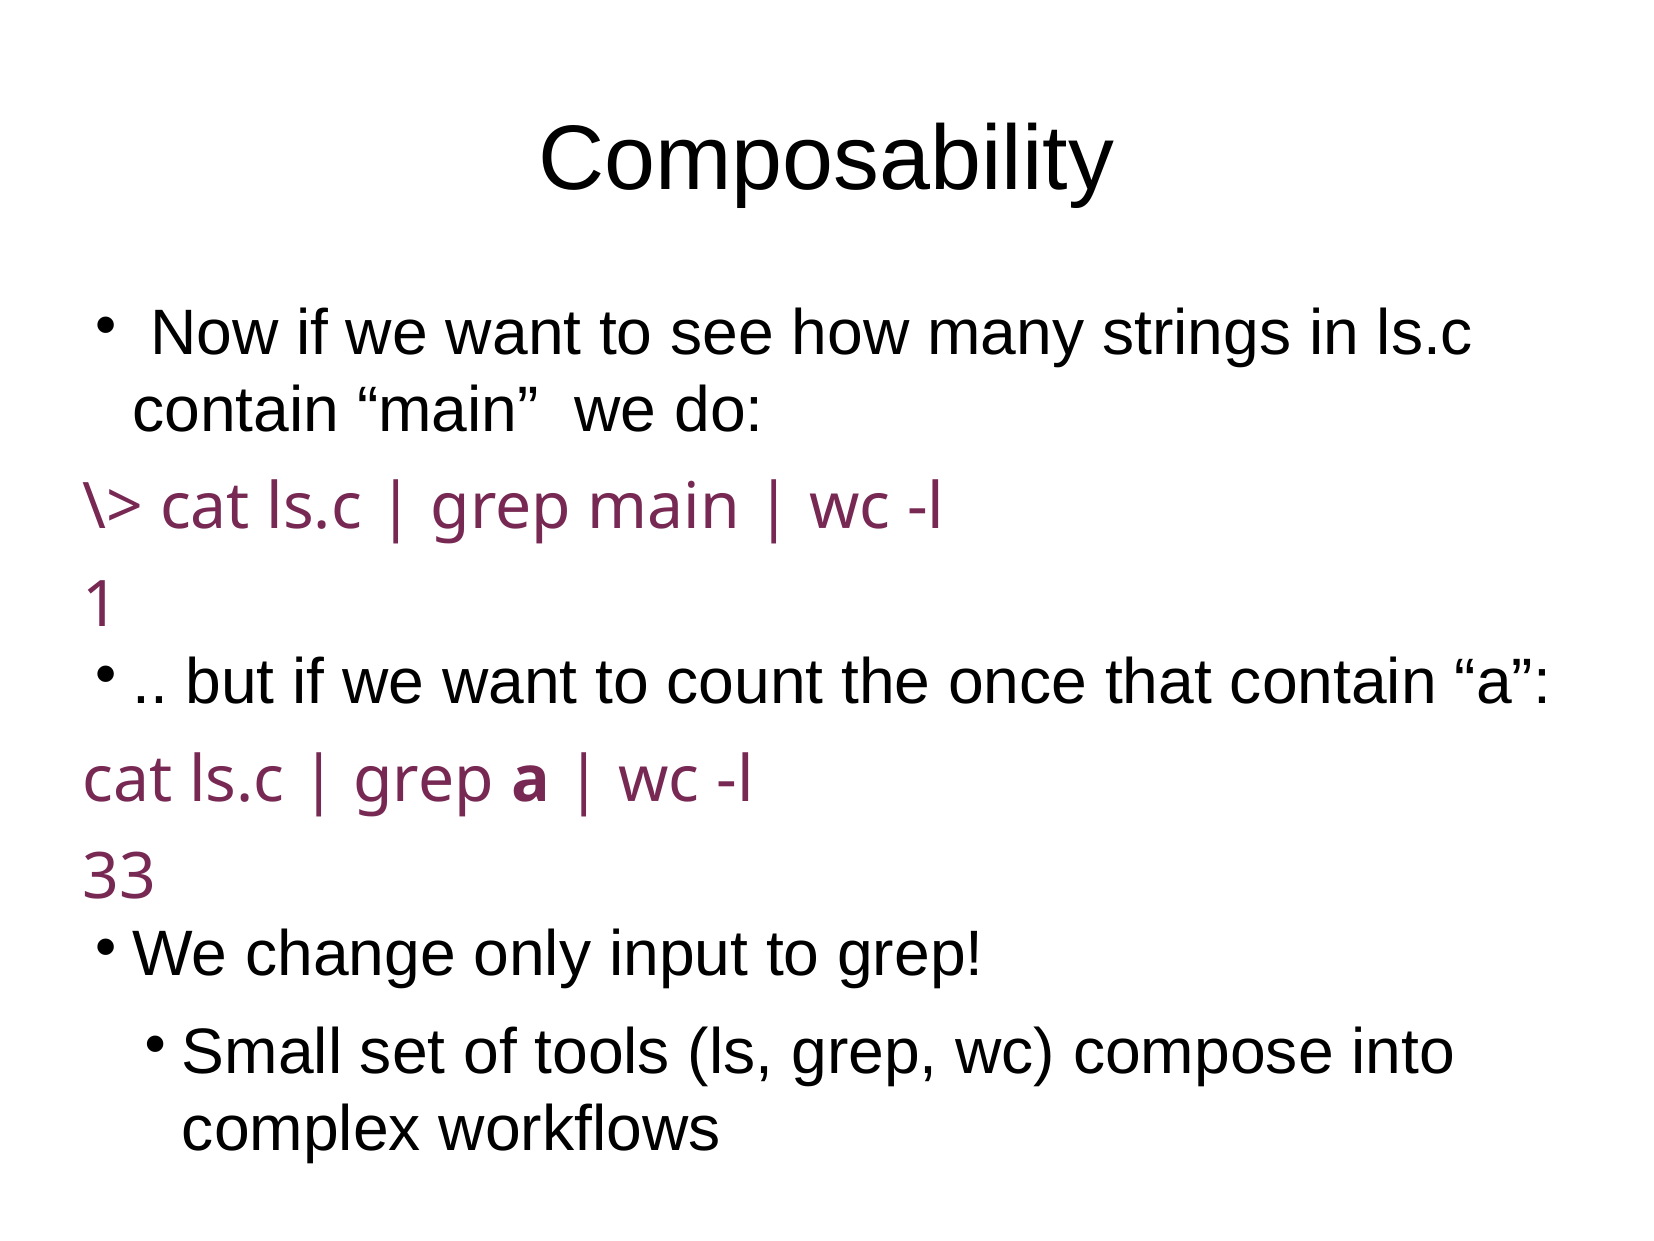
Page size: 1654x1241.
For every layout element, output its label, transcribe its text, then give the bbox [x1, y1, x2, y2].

list Now if we want to see how many strings in ls.c contain “main” we do: \> cat ls.c | grep main | wc -l 1 .. but if we want to count the once that contain “a”: cat ls.c | grep a | wc -l 33 We change only input to grep! Small set of tools (ls, grep, wc) compose into complex workflows [82, 290, 1571, 1200]
title Composability [82, 49, 1571, 257]
